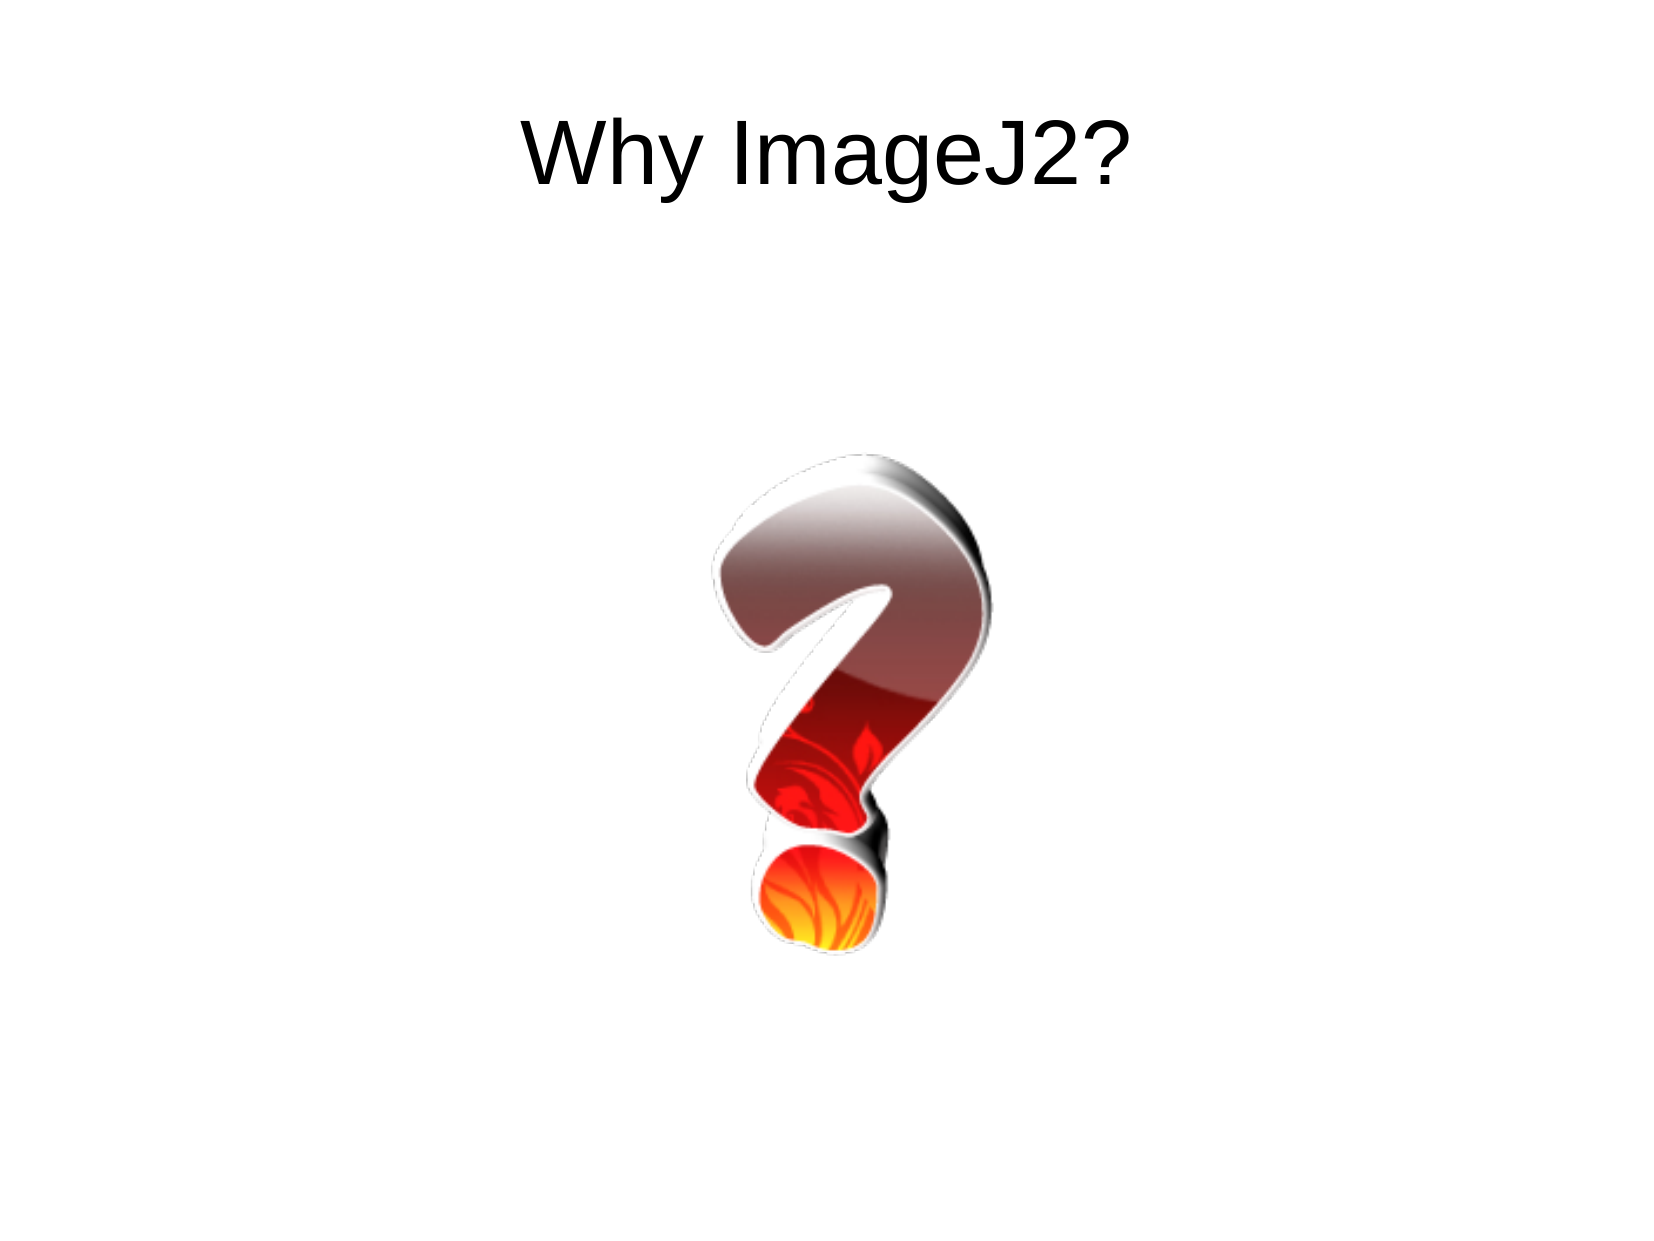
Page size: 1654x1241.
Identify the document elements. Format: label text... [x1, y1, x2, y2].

picture [555, 404, 1156, 1006]
title Why ImageJ2? [82, 49, 1571, 257]
